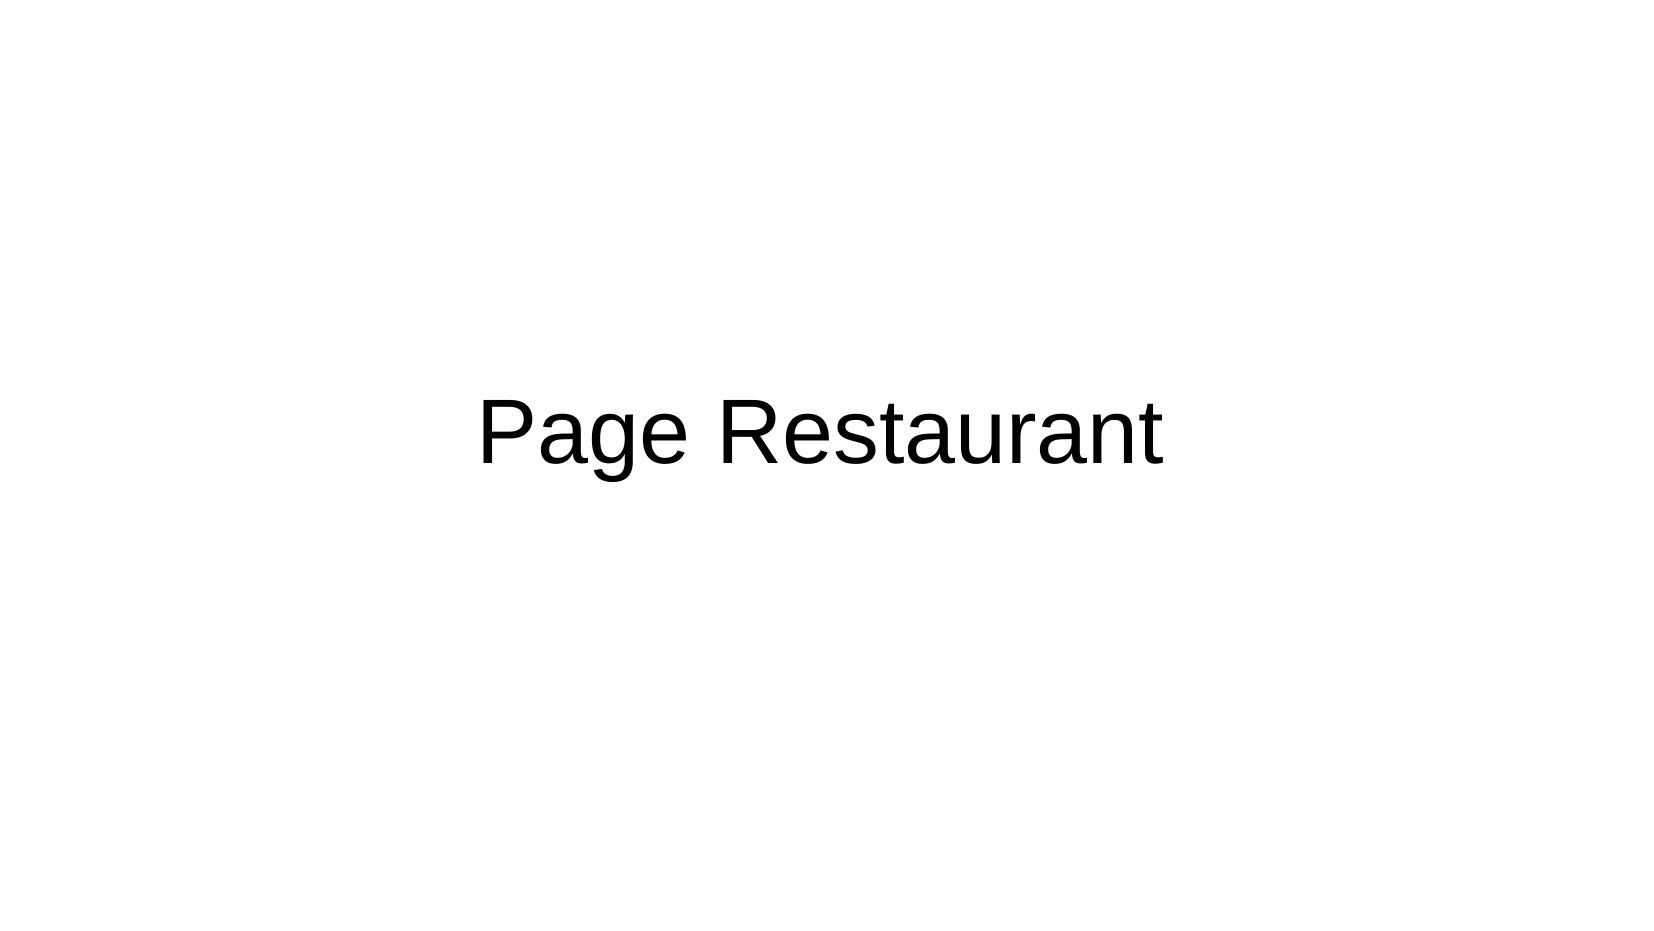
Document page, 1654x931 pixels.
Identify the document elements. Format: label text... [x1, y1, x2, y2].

title Page Restaurant [76, 354, 1565, 510]
